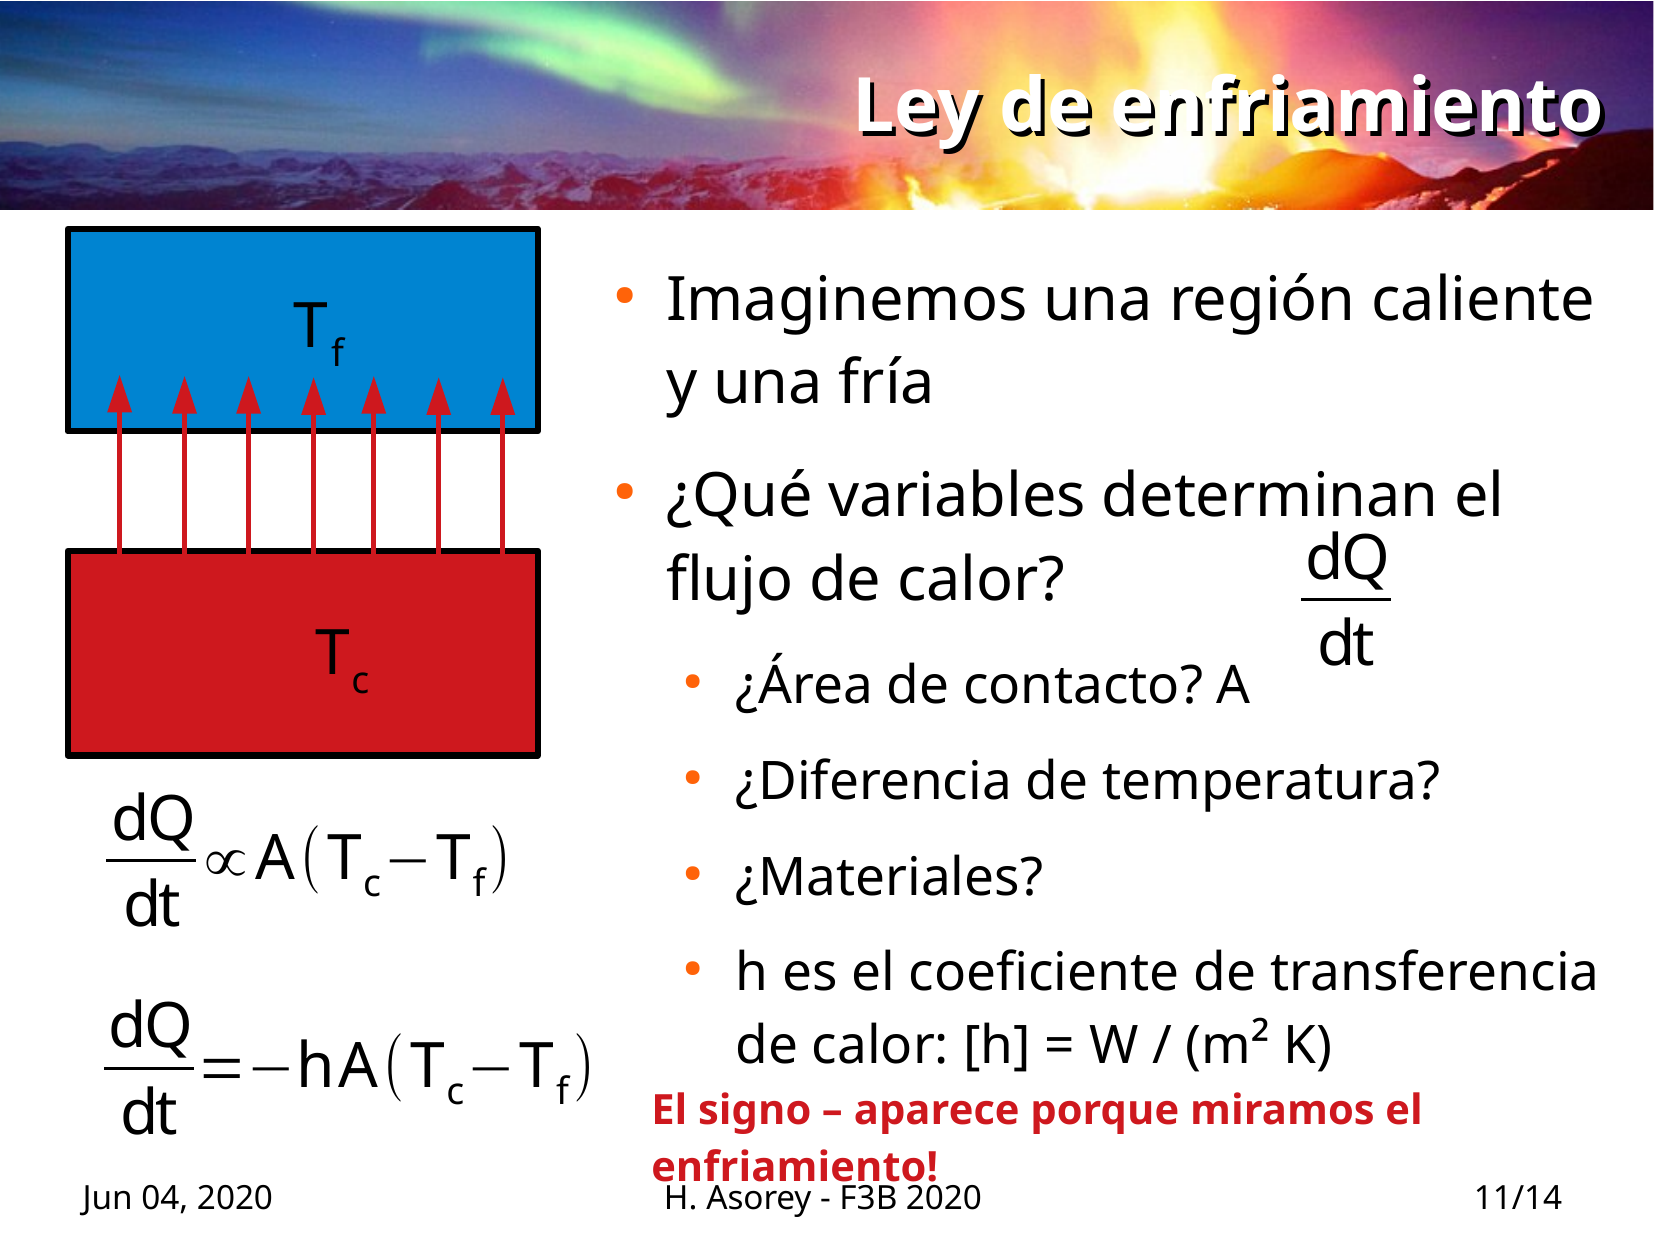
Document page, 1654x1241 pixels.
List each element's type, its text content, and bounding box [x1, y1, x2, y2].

chart [1291, 519, 1400, 681]
chart [96, 780, 517, 942]
picture [0, 1, 1654, 210]
chart [285, 287, 351, 375]
text_box [67, 228, 538, 432]
text_box [67, 550, 538, 756]
text_box El signo – aparece porque miramos el enfriamiento! [636, 1072, 1654, 1138]
chart [307, 615, 376, 703]
list Imaginemos una región caliente y una fría ¿Qué variables determinan el flujo de calor? ¿Área de contacto? A ¿Diferencia de temperatura? ¿Materiales? h es el coeficiente de transferencia de calor: [h] = W / (m² K) [596, 255, 1606, 1156]
chart [94, 988, 601, 1150]
title Ley de enfriamiento [45, 15, 1606, 191]
